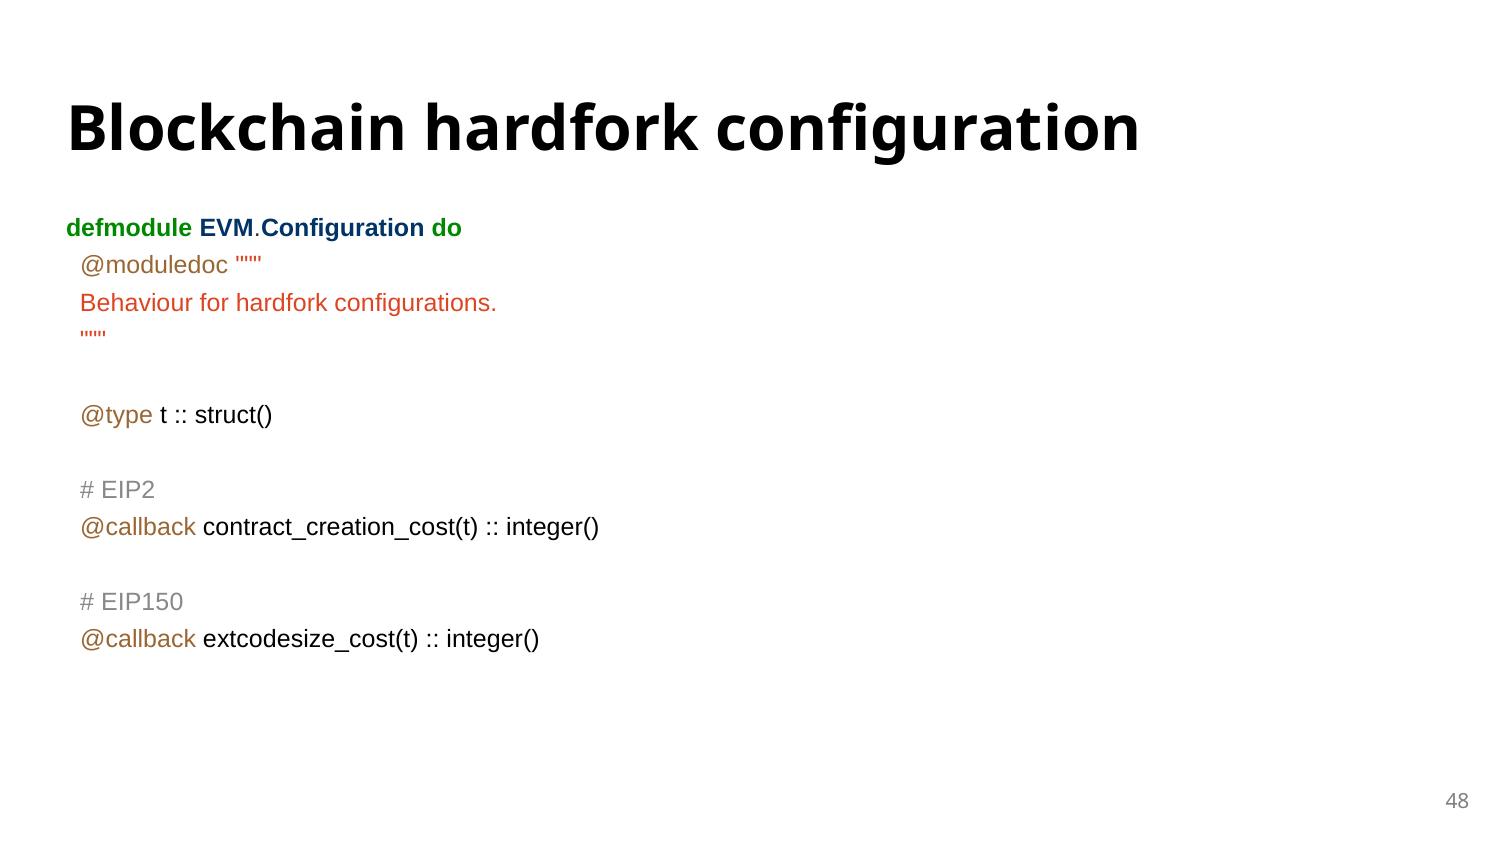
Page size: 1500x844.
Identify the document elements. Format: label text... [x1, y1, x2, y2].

list defmodule EVM.Configuration do @moduledoc """ Behaviour for hardfork configurations. """ @type t :: struct() # EIP2 @callback contract_creation_cost(t) :: integer() # EIP150 @callback extcodesize_cost(t) :: integer() [51, 189, 1449, 750]
title Blockchain hardfork configuration [51, 72, 1449, 176]
slide_number <number> [1394, 769, 1484, 834]
